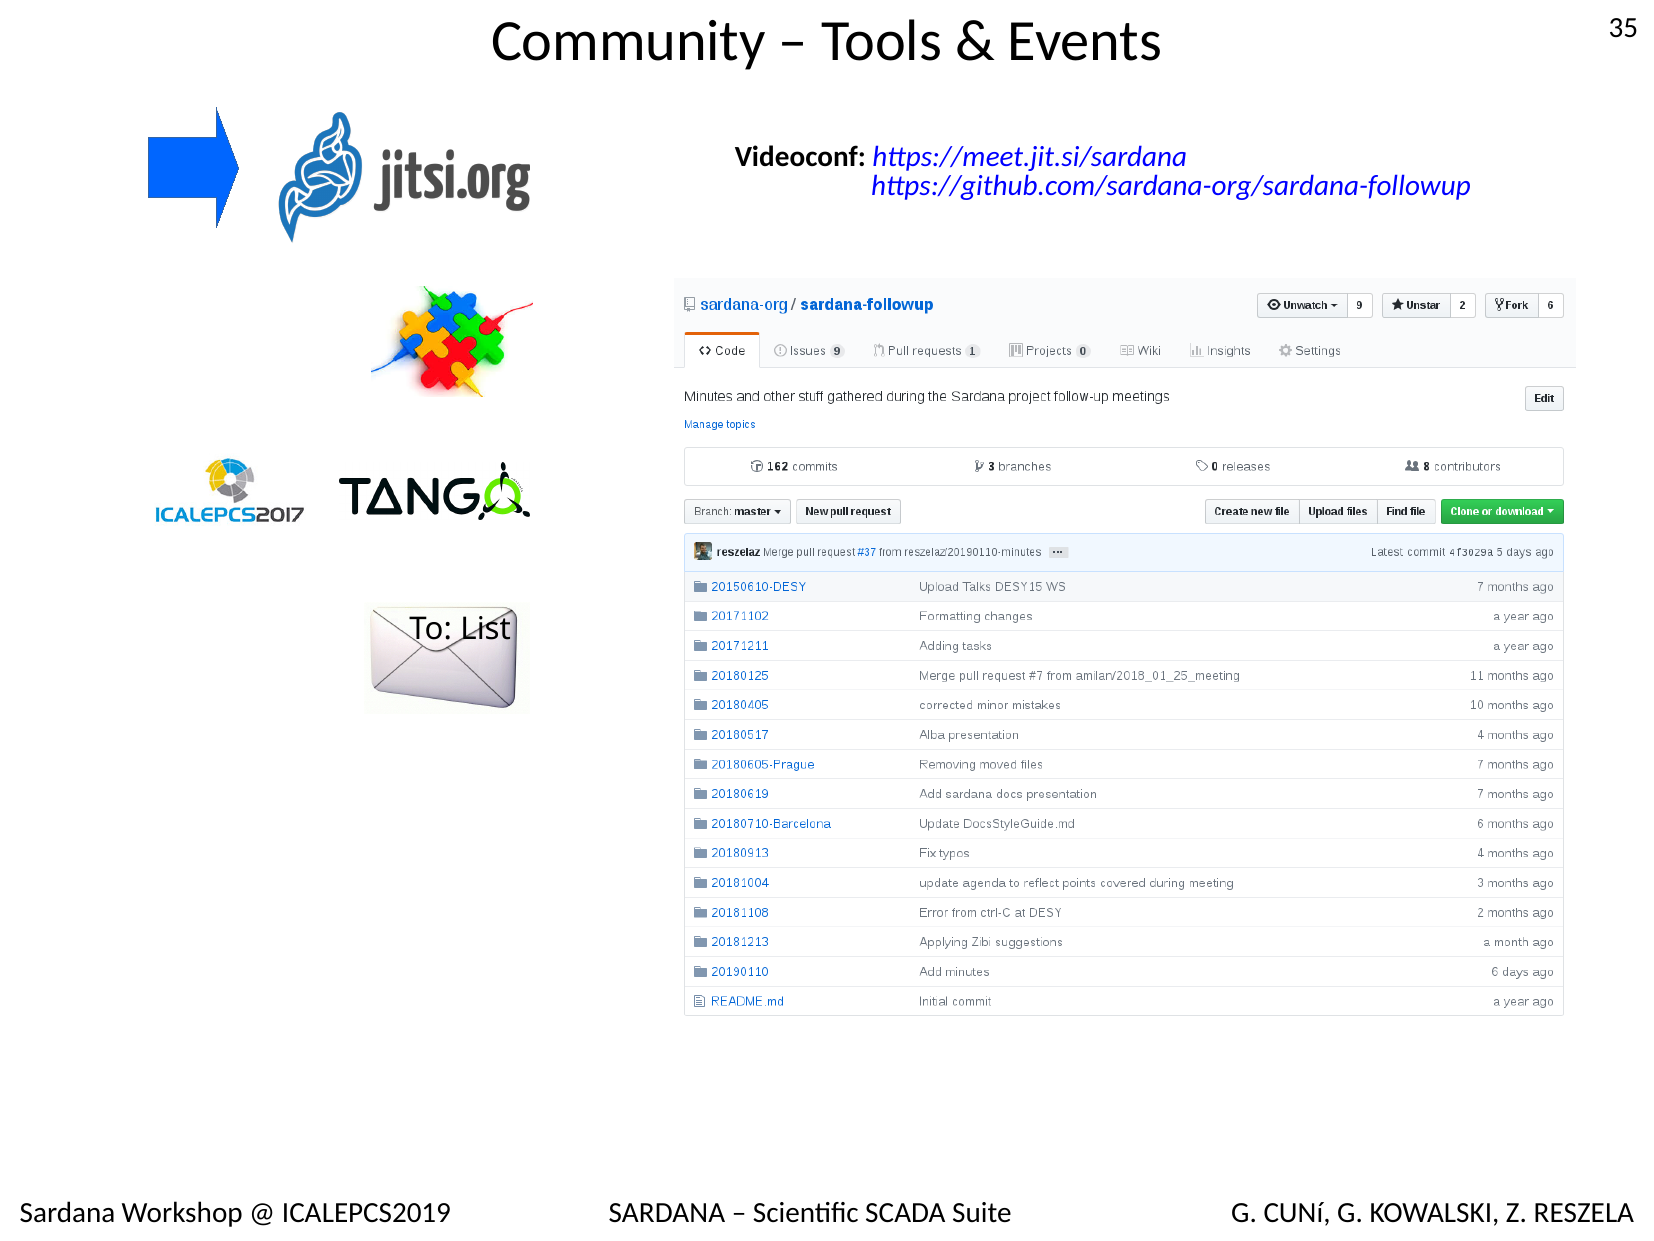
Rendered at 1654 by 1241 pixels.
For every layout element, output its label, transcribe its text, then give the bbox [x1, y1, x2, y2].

picture [139, 423, 321, 559]
text_box To: List [394, 599, 530, 684]
text_box Videoconf: https://meet.jit.si/sardana https://github.com/sardana-org/sardana-followup [720, 136, 1516, 219]
picture [674, 278, 1576, 1023]
picture [339, 462, 530, 520]
picture [371, 286, 533, 397]
picture [278, 111, 530, 245]
title Community – Tools & Events [82, 2, 1571, 91]
picture [364, 602, 530, 714]
text_box [148, 107, 239, 228]
